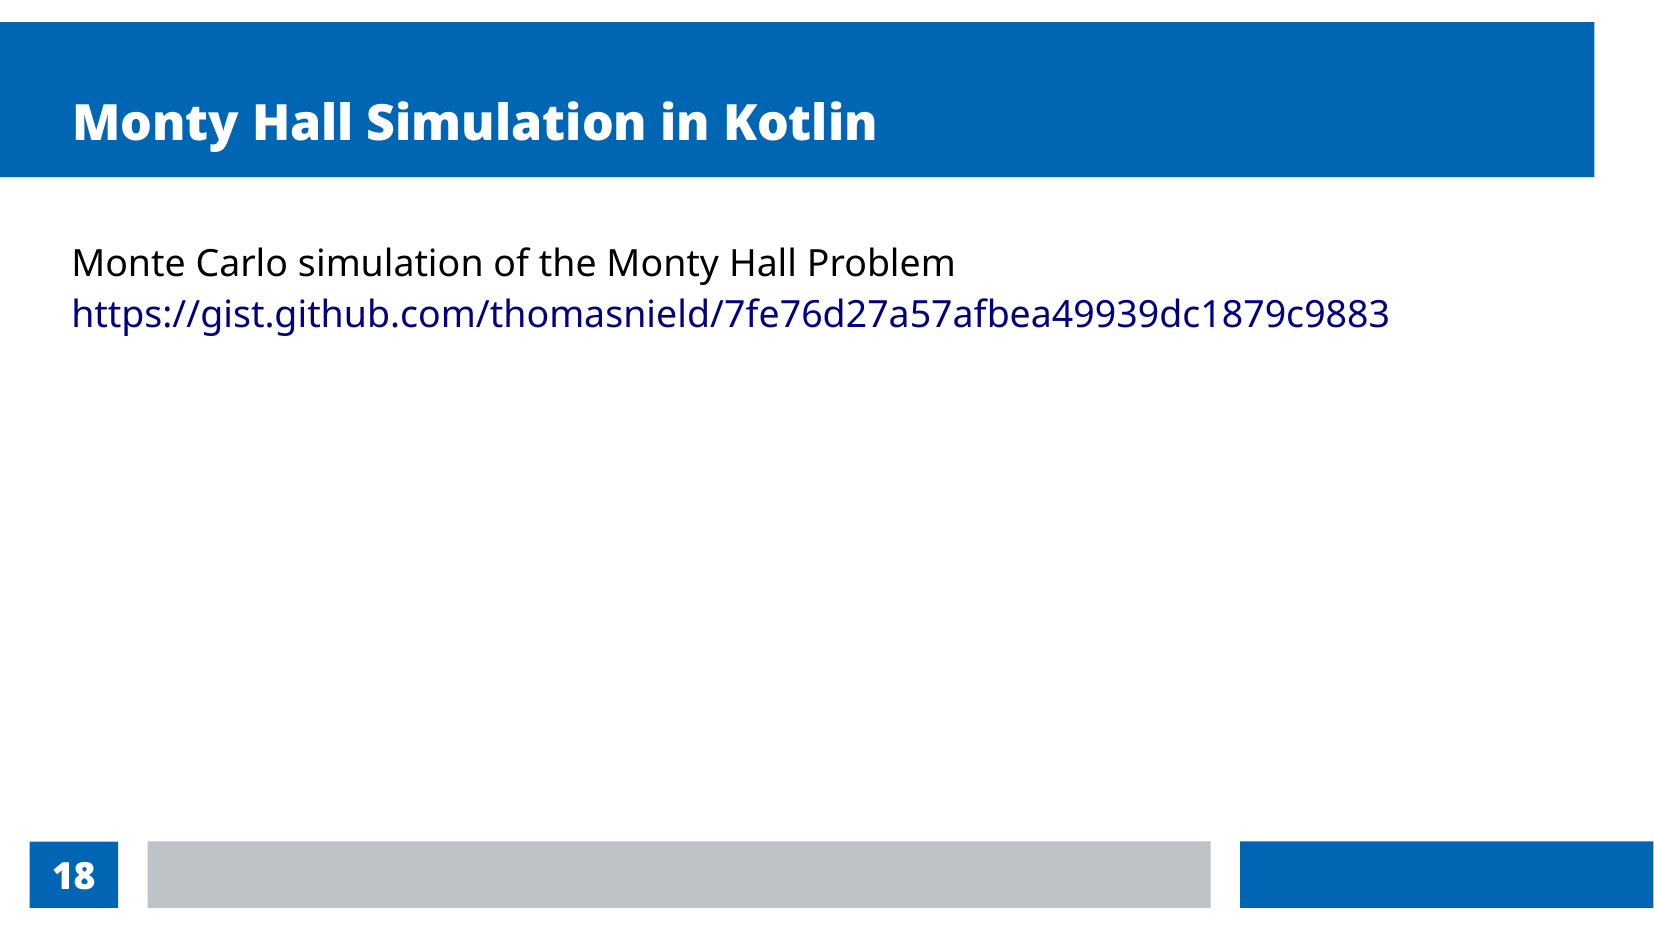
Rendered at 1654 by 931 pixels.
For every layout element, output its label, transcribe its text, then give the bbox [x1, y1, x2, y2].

text_box Monte Carlo simulation of the Monty Hall Problem https://gist.github.com/thomasnield/7fe76d27a57afbea49939dc1879c9883 [56, 229, 1501, 387]
title Monty Hall Simulation in Kotlin [59, 44, 1595, 156]
